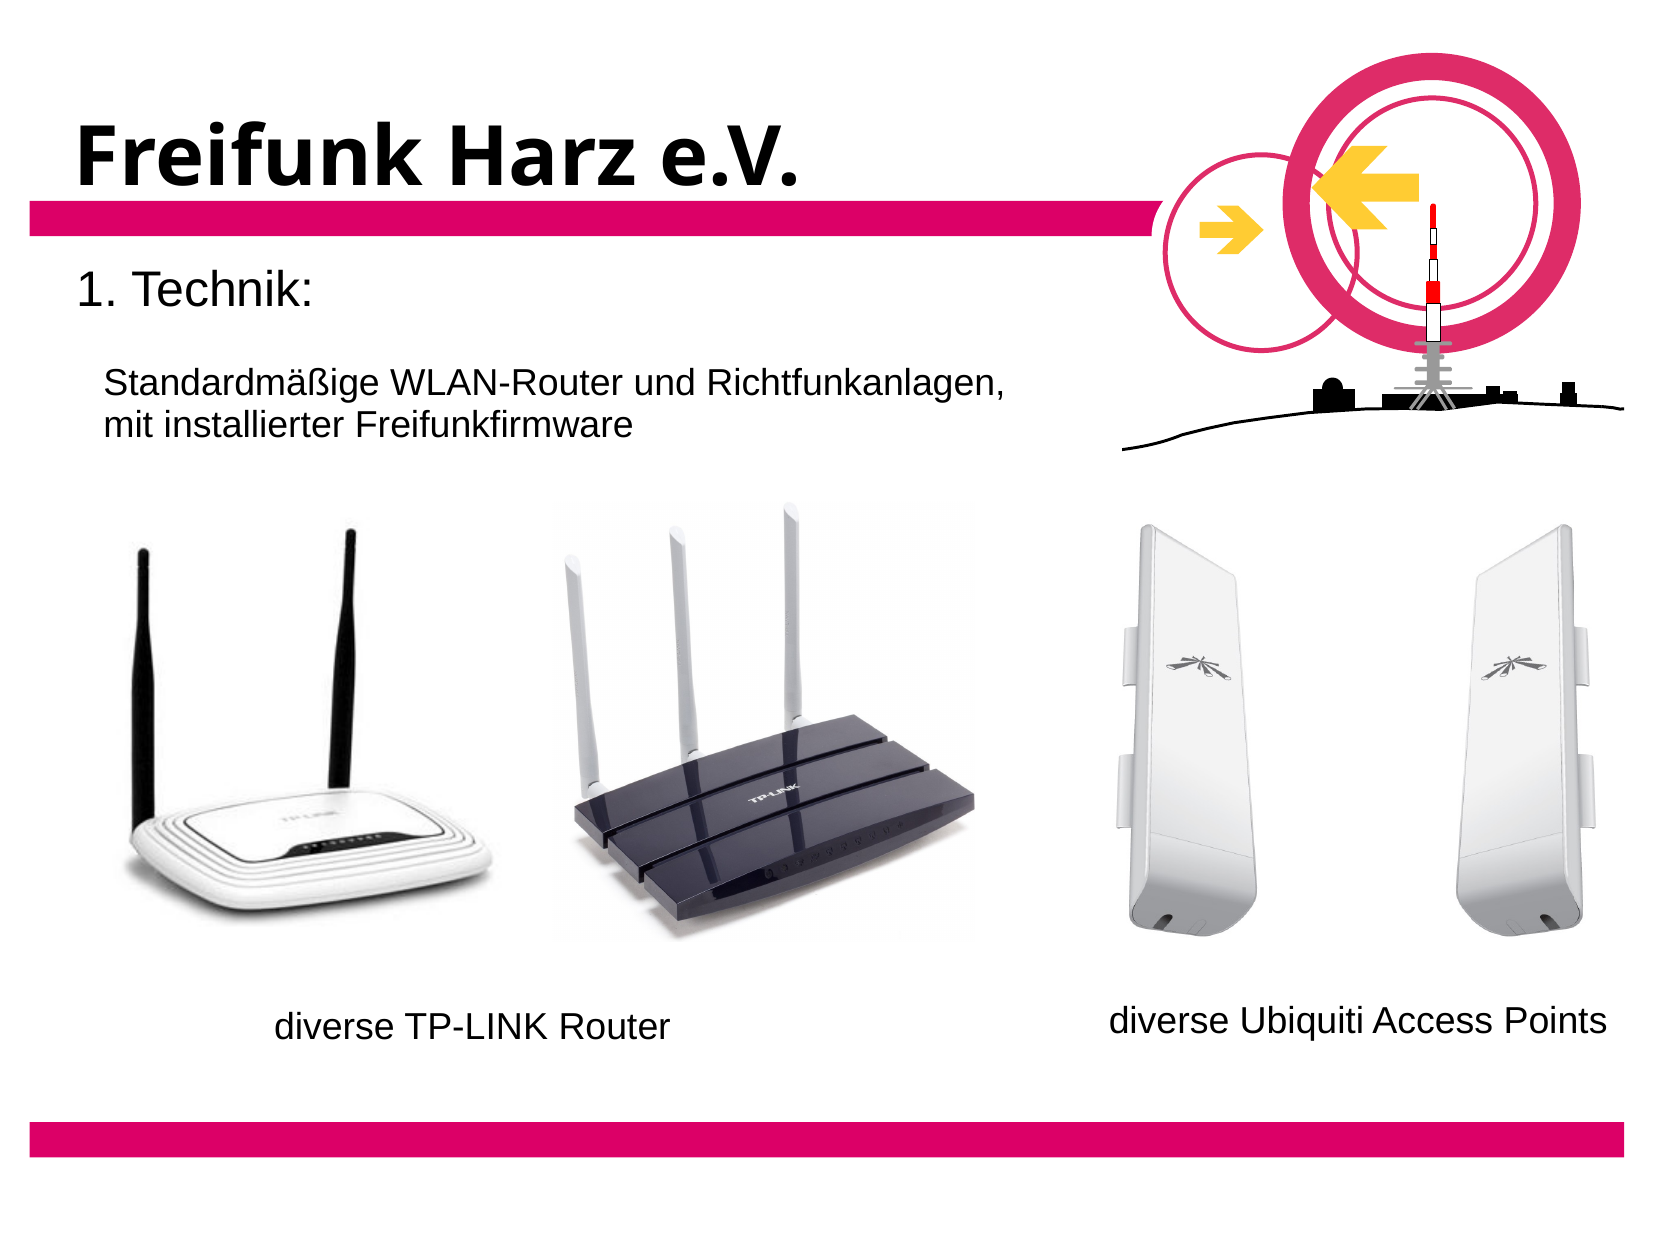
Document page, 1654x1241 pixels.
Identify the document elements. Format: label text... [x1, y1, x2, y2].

subtitle 1. Technik: [76, 230, 697, 349]
text_box diverse TP-LINK Router [88, 998, 857, 1055]
picture [81, 494, 532, 945]
picture [1088, 500, 1270, 957]
picture [552, 501, 975, 942]
text_box Standardmäßige WLAN-Router und Richtfunkanlagen, mit installierter Freifunkfirmware [88, 354, 1123, 454]
picture [1442, 500, 1625, 957]
text_box diverse Ubiquiti Access Points [1092, 992, 1625, 1092]
